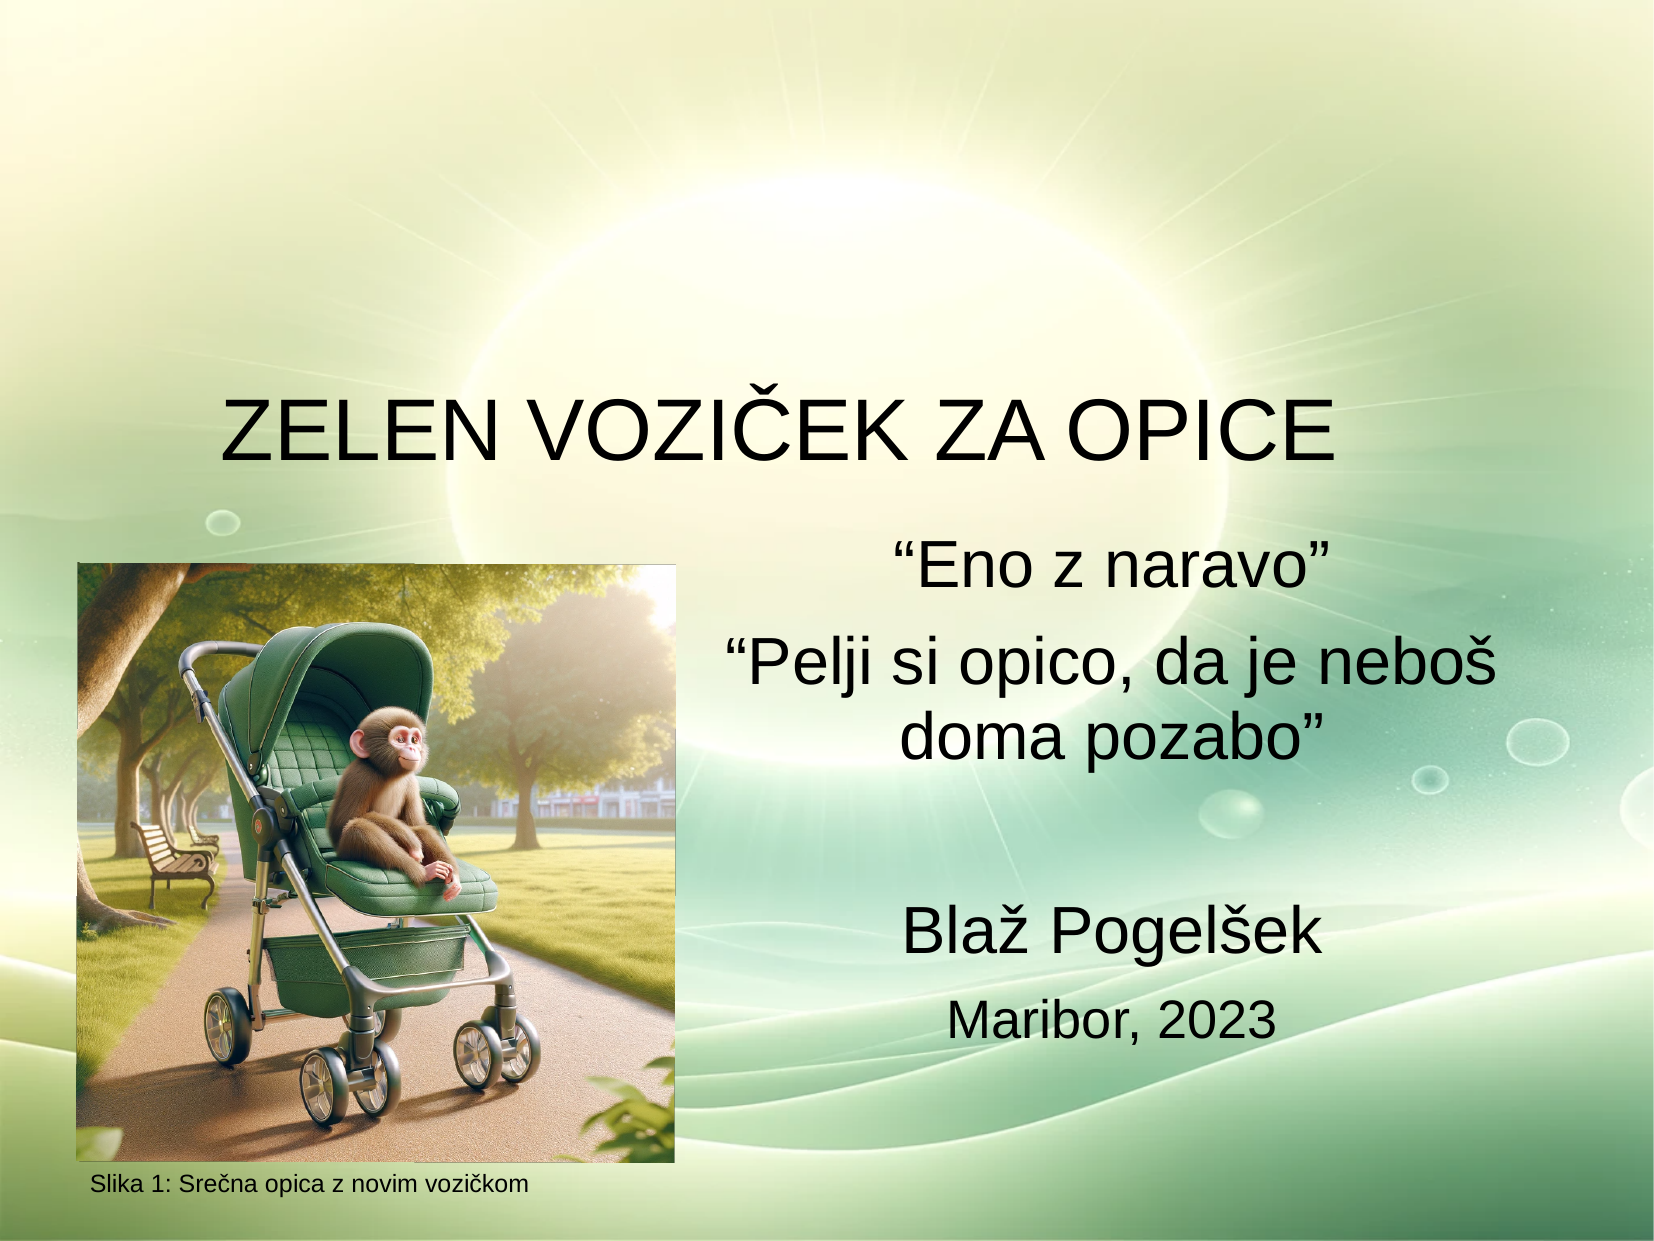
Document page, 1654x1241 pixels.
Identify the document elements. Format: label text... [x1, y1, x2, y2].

text_box Slika 1: Srečna opica z novim vozičkom [75, 1162, 676, 1206]
picture [0, 0, 1654, 1241]
title ZELEN VOZIČEK ZA OPICE [47, 283, 1512, 577]
subtitle “Eno z naravo” “Pelji si opico, da je neboš doma pozabo” Blaž Pogelšek Maribor, 2023 [687, 527, 1538, 1051]
